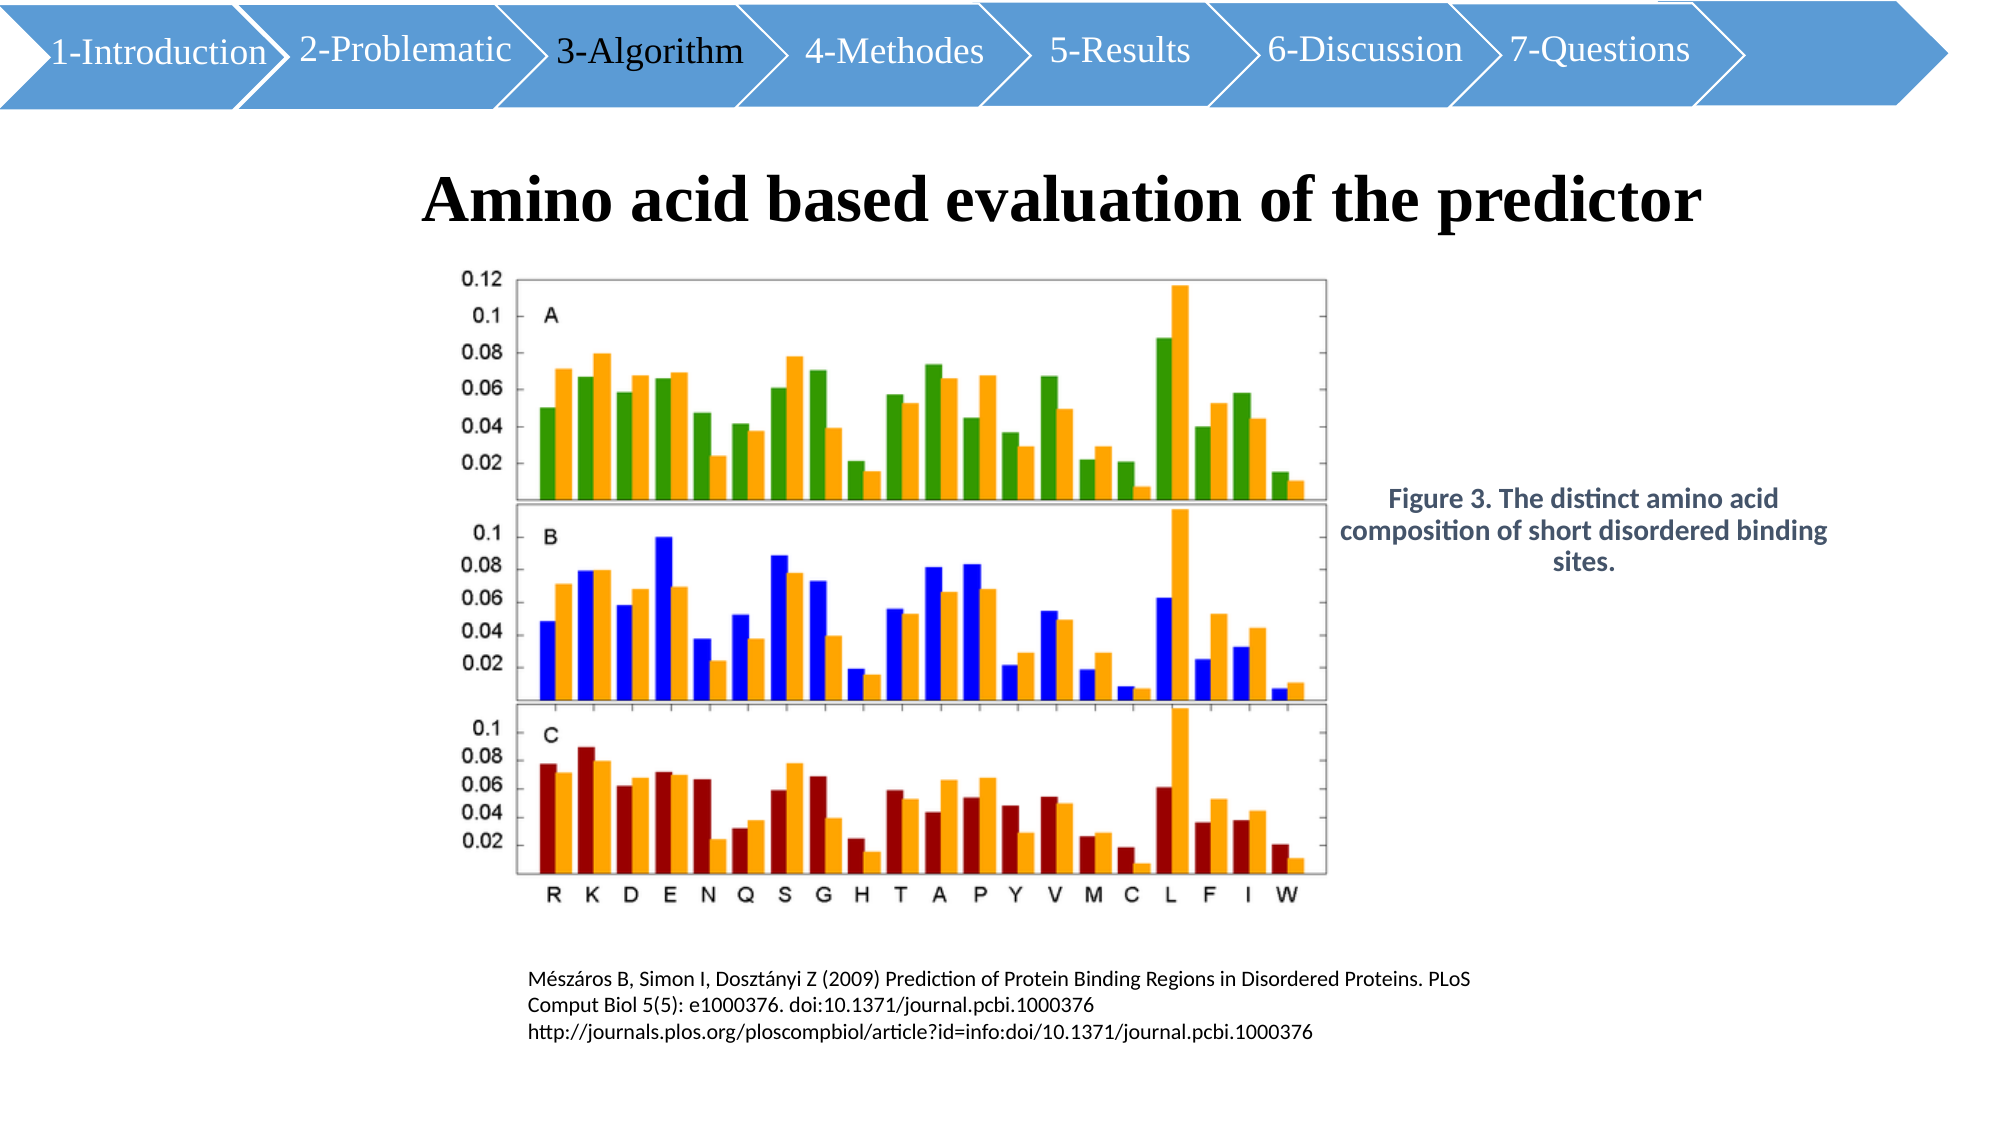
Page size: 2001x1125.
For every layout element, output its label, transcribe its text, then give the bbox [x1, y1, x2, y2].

text_box Mészáros B, Simon I, Dosztányi Z (2009) Prediction of Protein Binding Regions in Disordered Proteins. PLoS Comput Biol 5(5): e1000376. doi:10.1371/journal.pcbi.1000376 http://journals.plos.org/ploscompbiol/article?id=info:doi/10.1371/journal.pcbi.1000376 [512, 956, 1502, 1053]
text_box Figure 3. The distinct amino acid composition of short disordered binding sites. [1324, 475, 1845, 588]
text_box 6-Discussion [1252, 16, 1481, 77]
text_box 5-Results [1034, 17, 1208, 79]
text_box 4-Methodes [790, 18, 1002, 79]
text_box 1-Introduction [35, 19, 285, 80]
text_box 2-Problematic [284, 16, 530, 78]
text_box 3-Algorithm [541, 18, 761, 79]
text_box 7-Questions [1494, 16, 1708, 77]
text_box Amino acid based evaluation of the predictor [407, 148, 1720, 243]
text_box [0, 0, 1951, 111]
picture [459, 268, 1330, 906]
